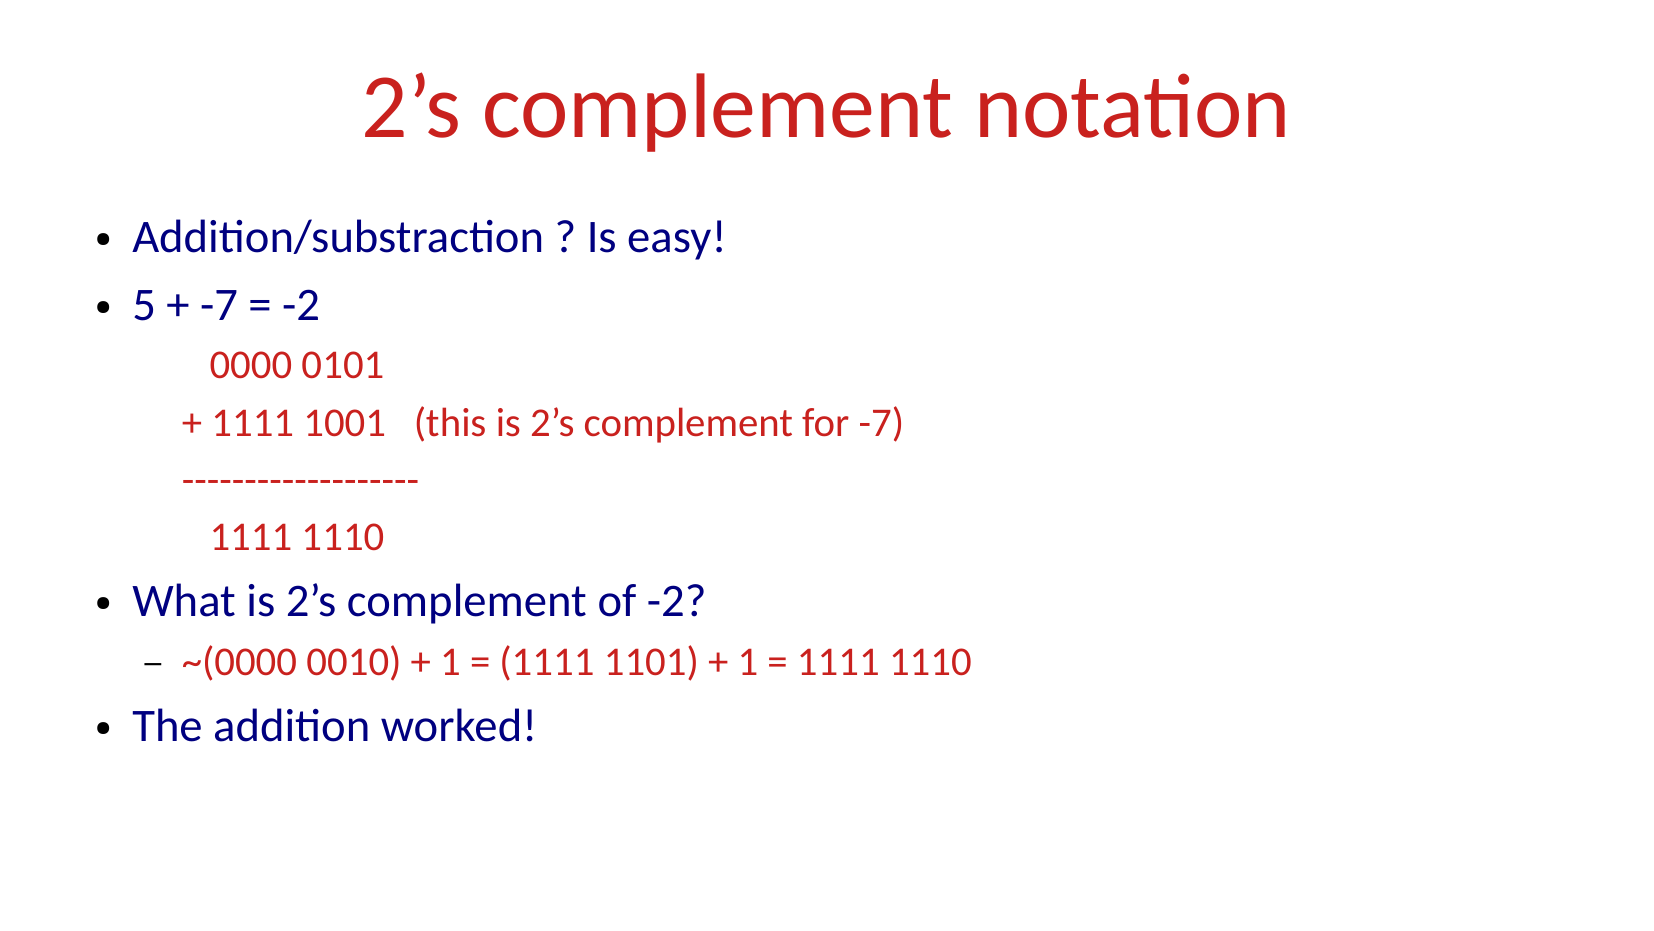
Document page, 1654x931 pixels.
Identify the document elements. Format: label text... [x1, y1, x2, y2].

title 2’s complement notation [82, 37, 1571, 193]
list Addition/substraction ? Is easy! 5 + -7 = -2 0000 0101 + 1111 1001 (this is 2’s complement for -7) ------------------- 1111 1110 What is 2’s complement of -2? ~(0000 0010) + 1 = (1111 1101) + 1 = 1111 1110 The addition worked! [82, 217, 1571, 758]
